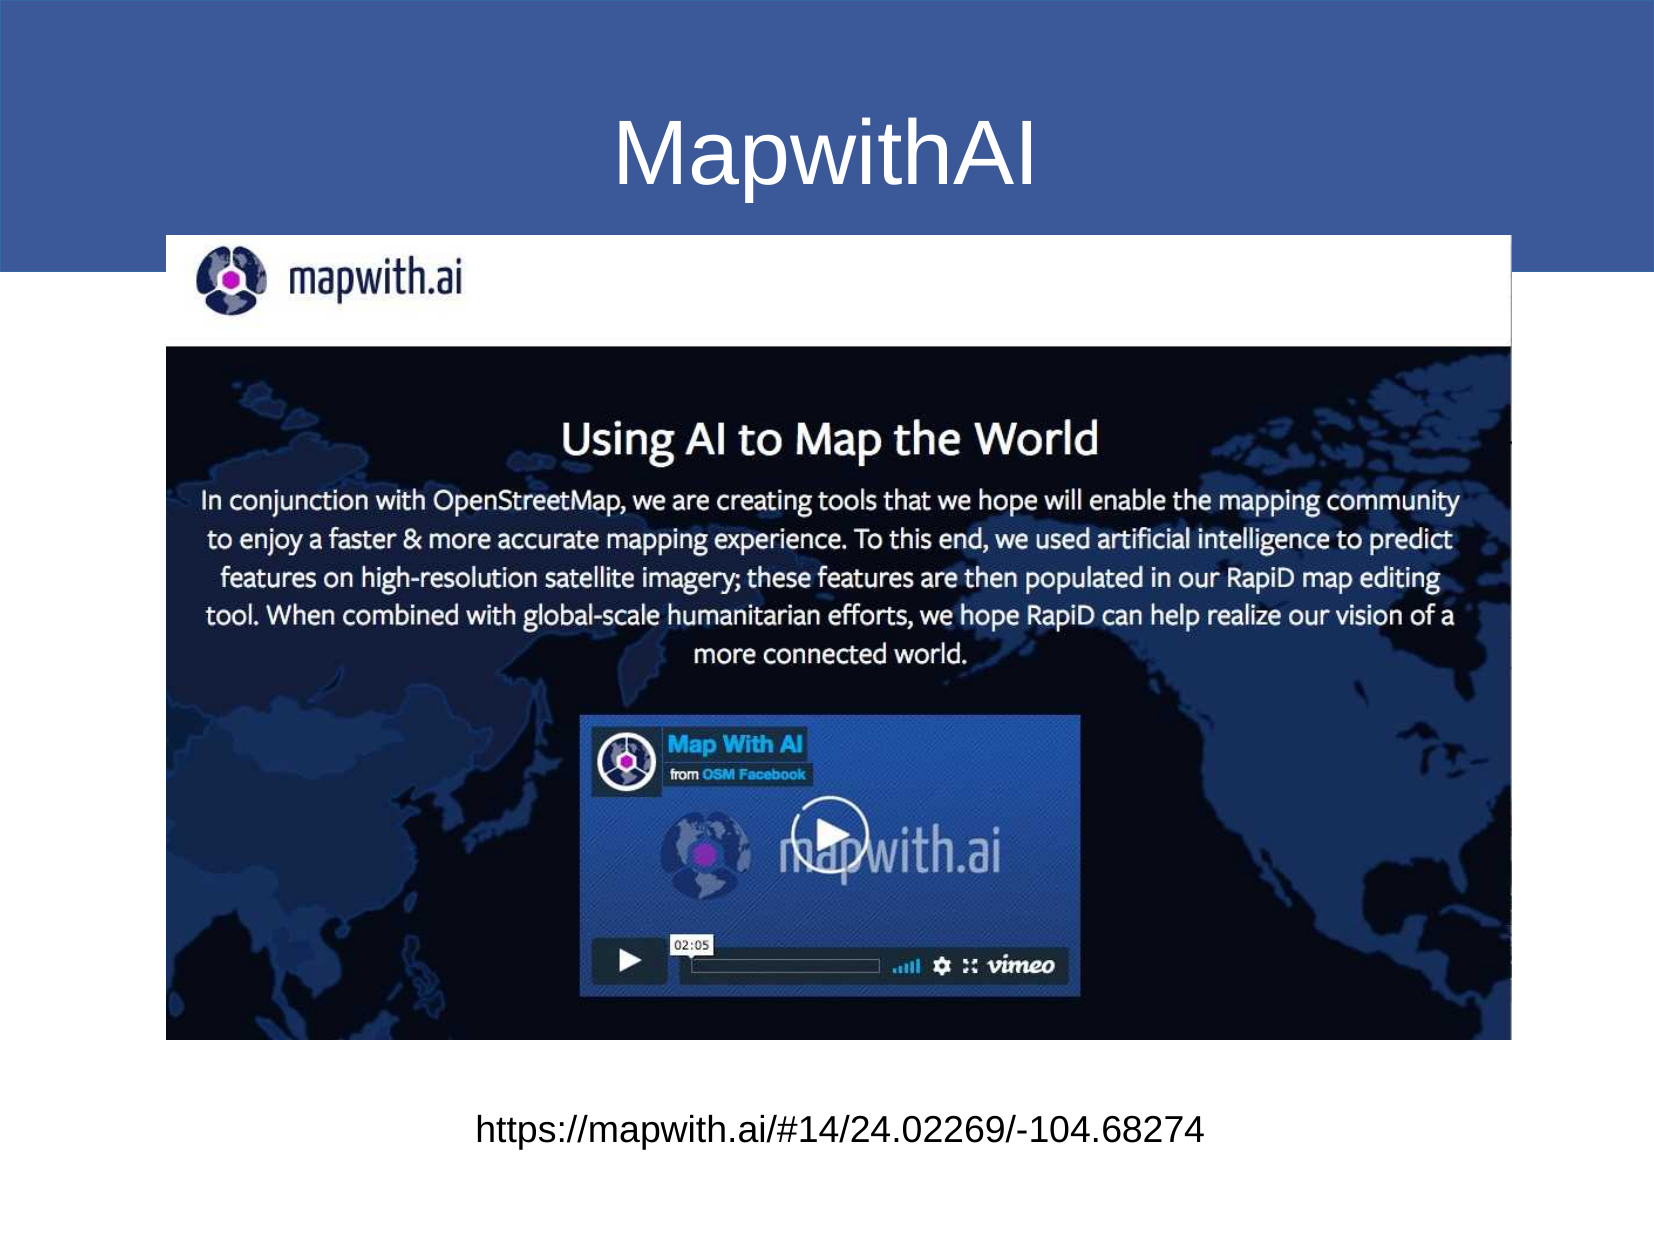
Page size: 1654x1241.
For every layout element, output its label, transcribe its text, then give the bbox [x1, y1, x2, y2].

picture [166, 235, 1512, 1040]
text_box https://mapwith.ai/#14/24.02269/-104.68274 [460, 1100, 1221, 1158]
text_box [0, 0, 1654, 272]
title MapwithAI [82, 49, 1571, 257]
